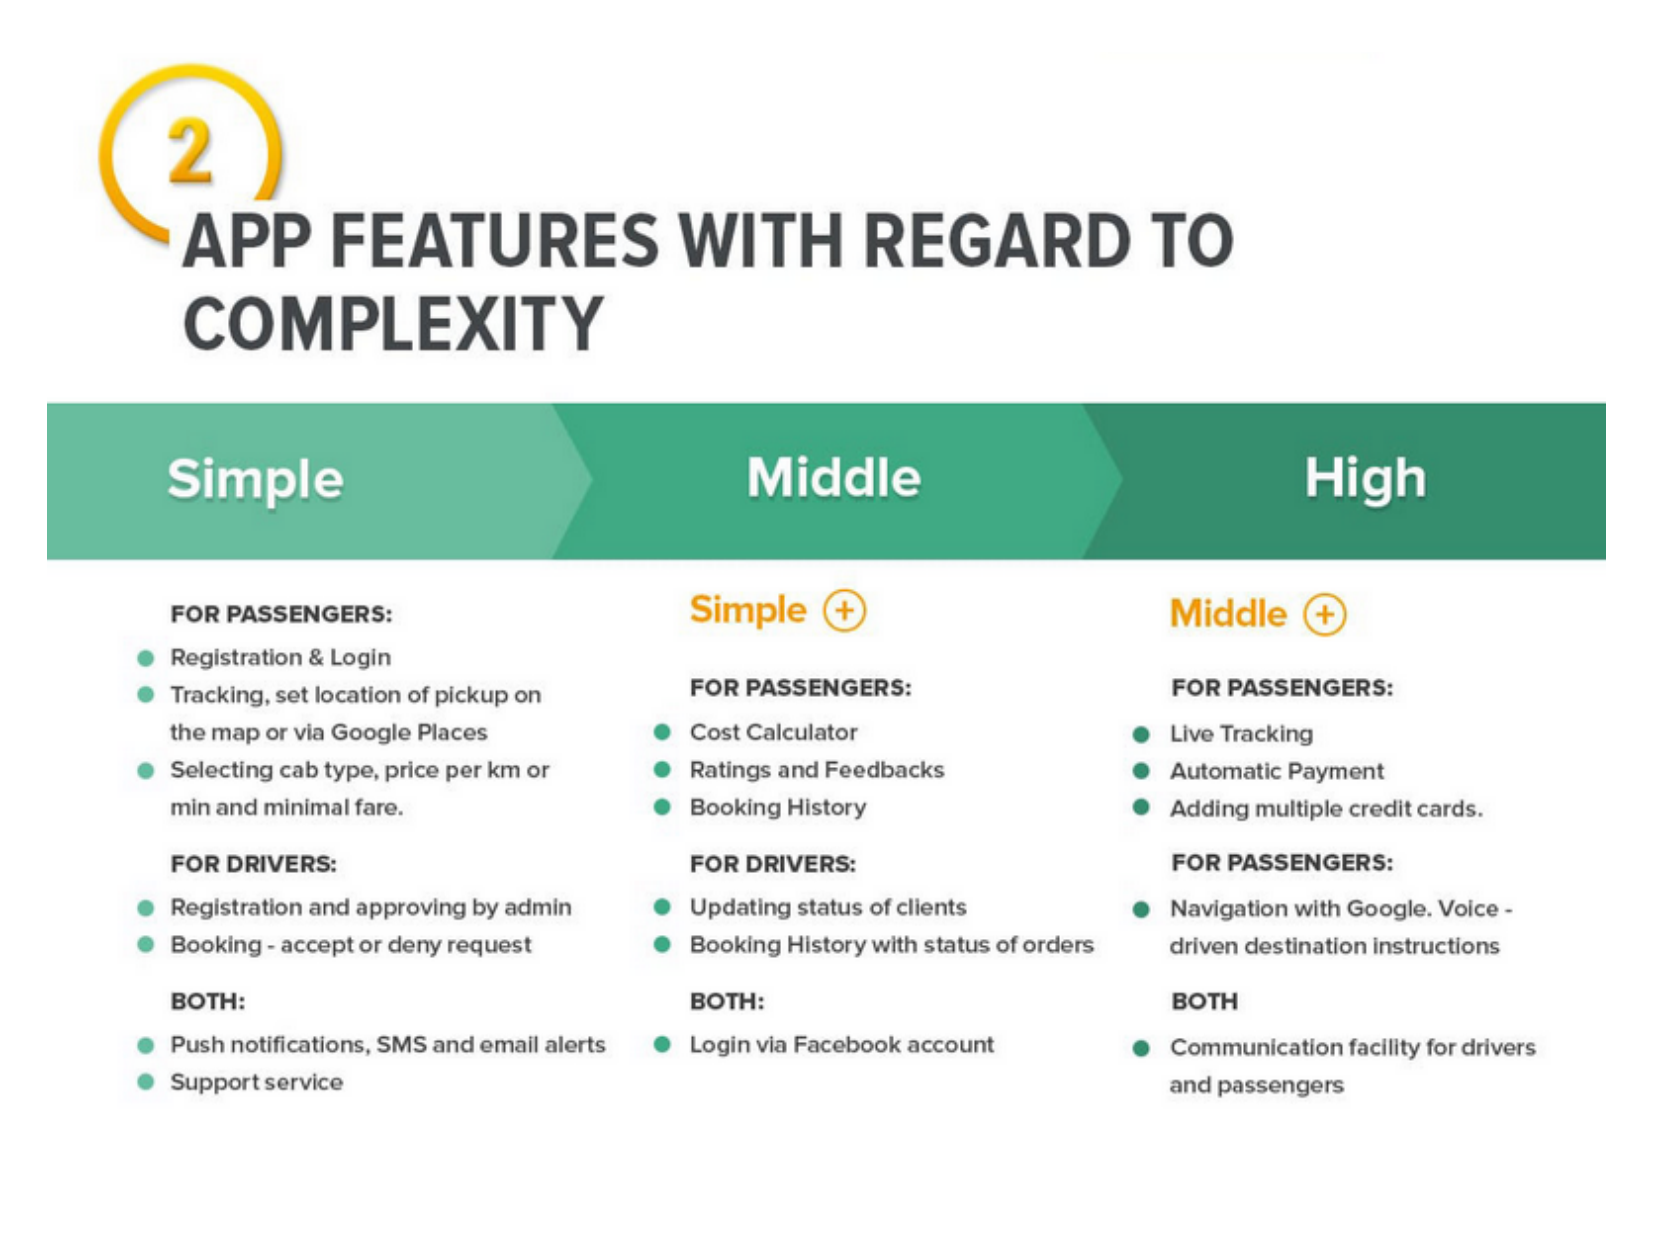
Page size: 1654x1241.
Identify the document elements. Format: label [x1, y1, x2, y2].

picture [47, 52, 1606, 1123]
